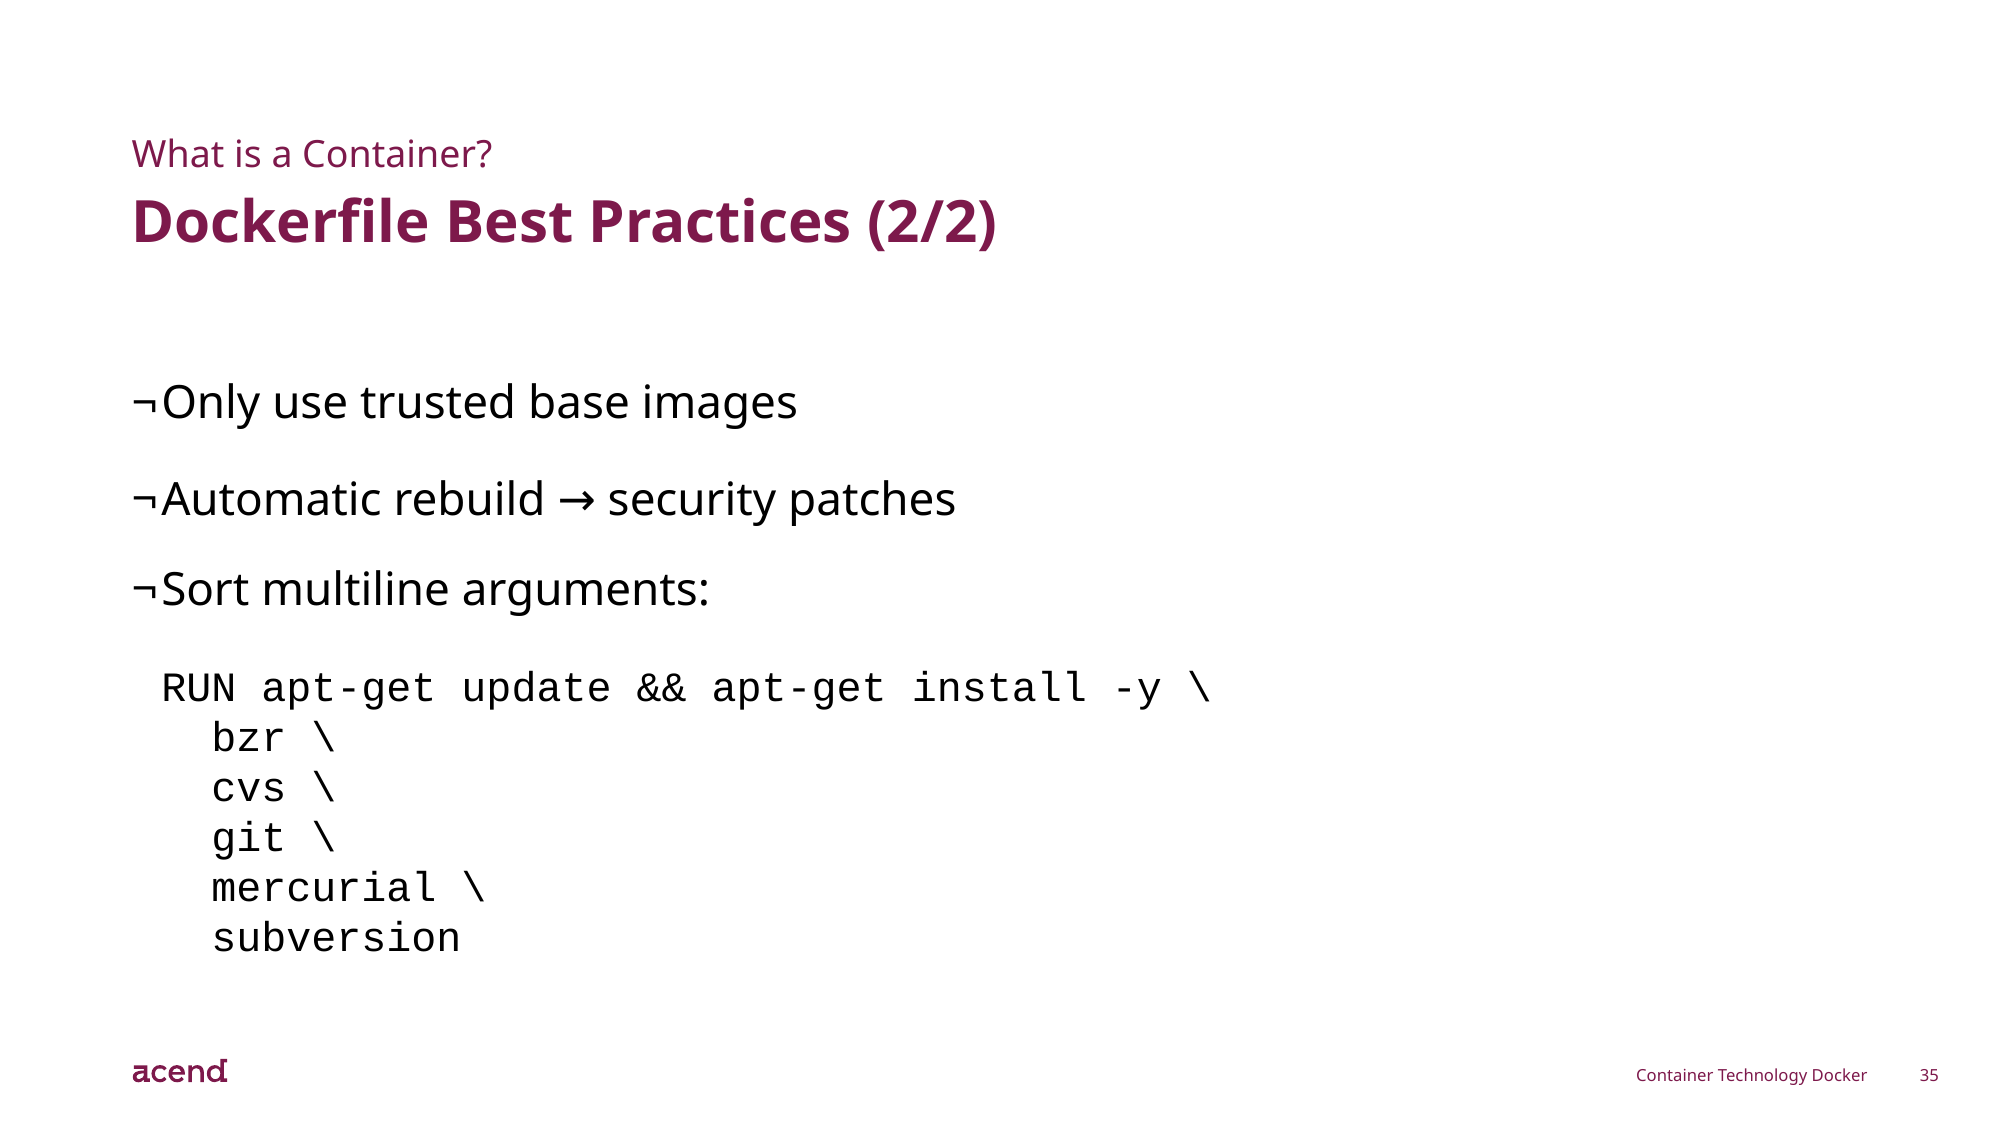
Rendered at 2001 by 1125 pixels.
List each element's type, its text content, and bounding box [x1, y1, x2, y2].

title Dockerfile Best Practices (2/2) [131, 184, 1869, 332]
list Only use trusted base images Automatic rebuild → security patches Sort multiline arguments: RUN apt-get update && apt-get install -y \ bzr \ cvs \ git \ mercurial \ subversion [131, 367, 1869, 1006]
list What is a Container? [131, 125, 1869, 184]
